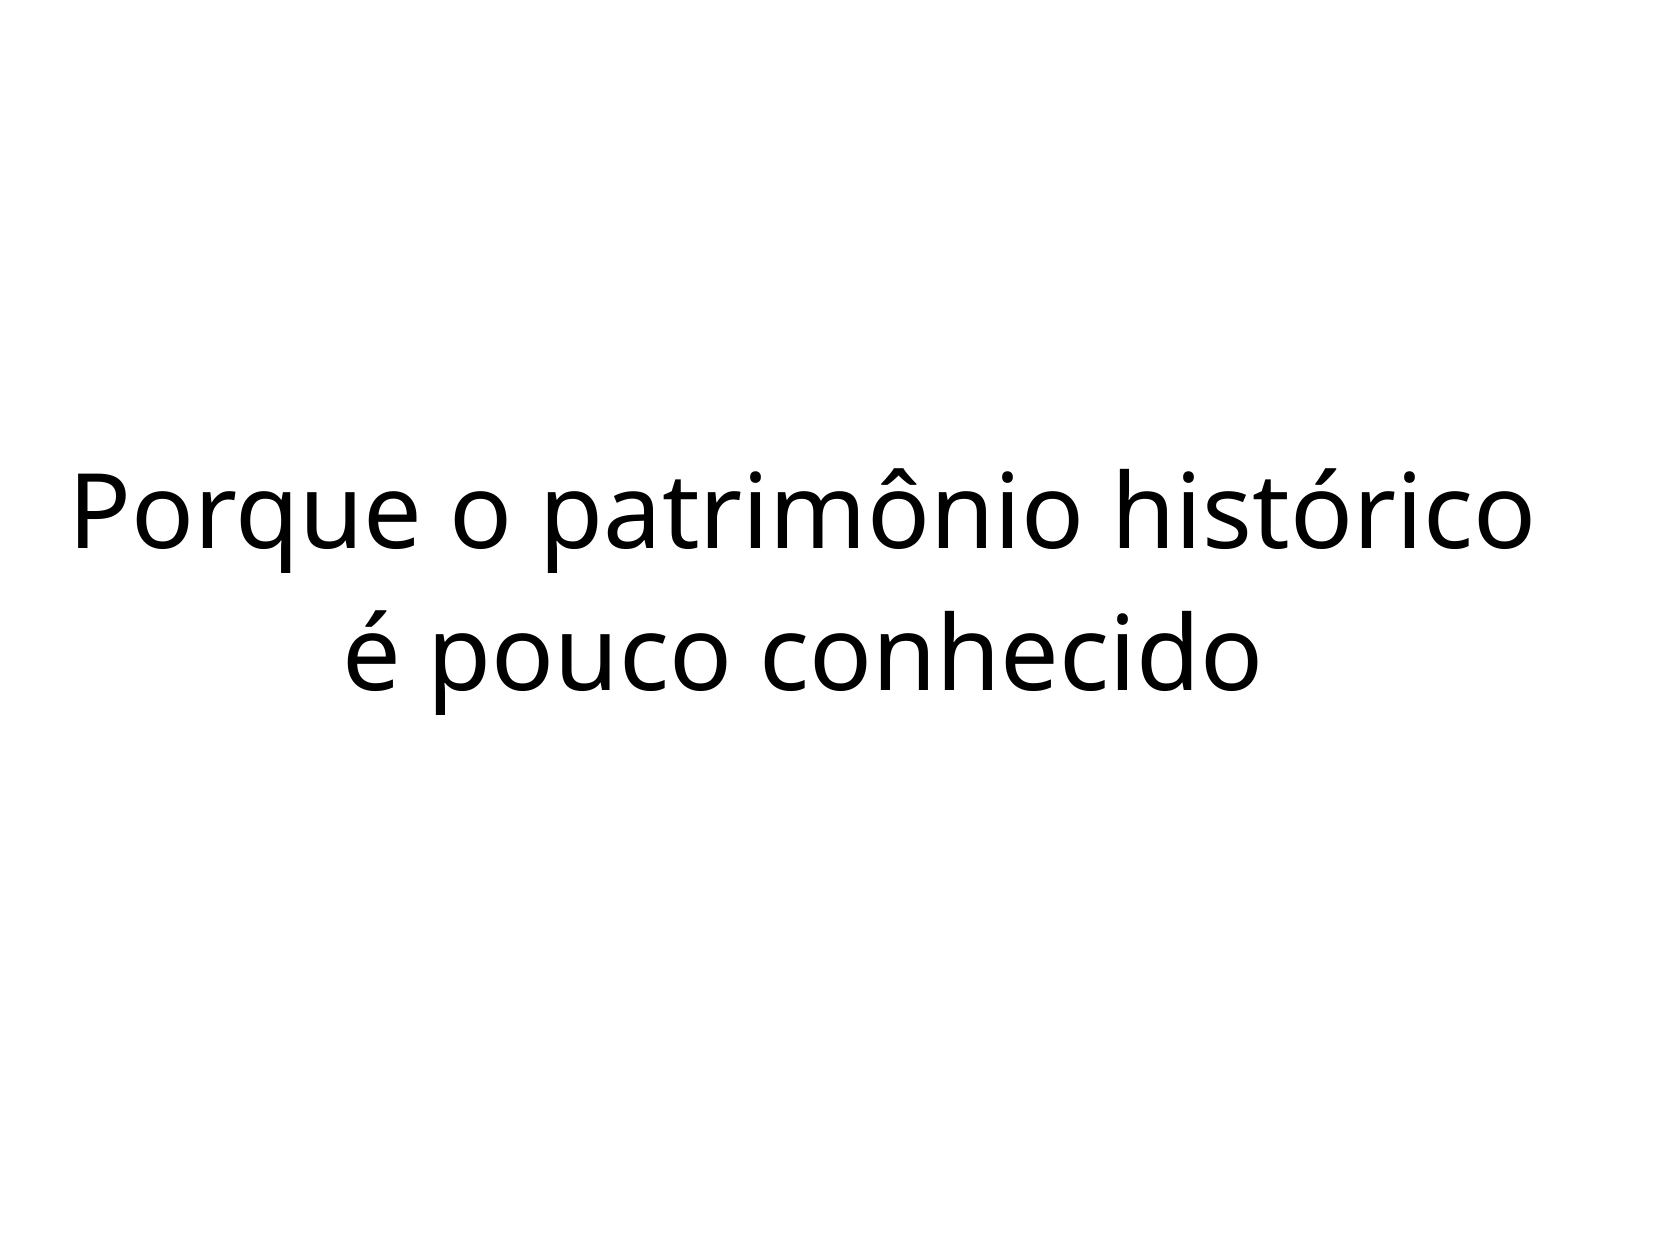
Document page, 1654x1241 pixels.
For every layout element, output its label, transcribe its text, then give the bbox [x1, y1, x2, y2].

subtitle Porque o patrimônio histórico é pouco conhecido [59, 49, 1548, 1109]
